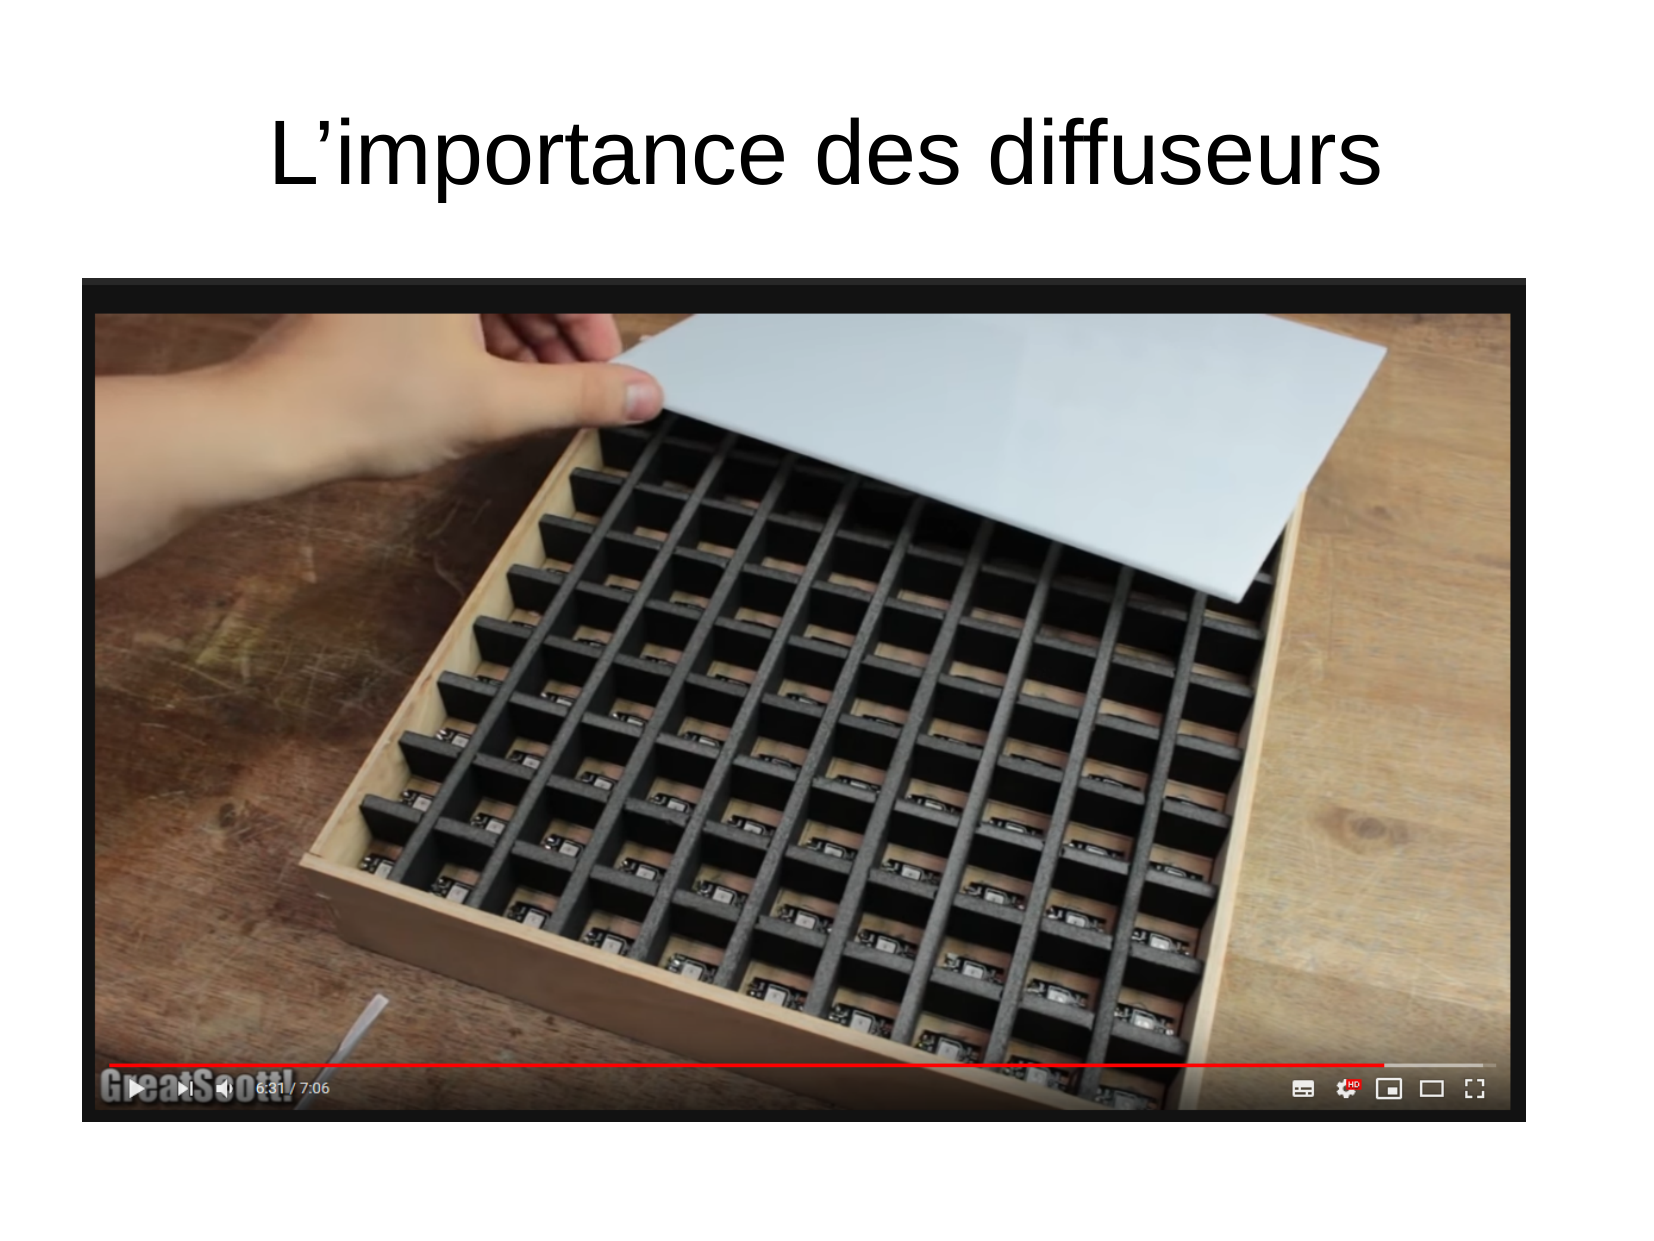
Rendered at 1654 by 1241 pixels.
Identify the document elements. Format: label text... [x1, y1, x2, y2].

title L’importance des diffuseurs [82, 49, 1571, 257]
picture [82, 278, 1526, 1123]
